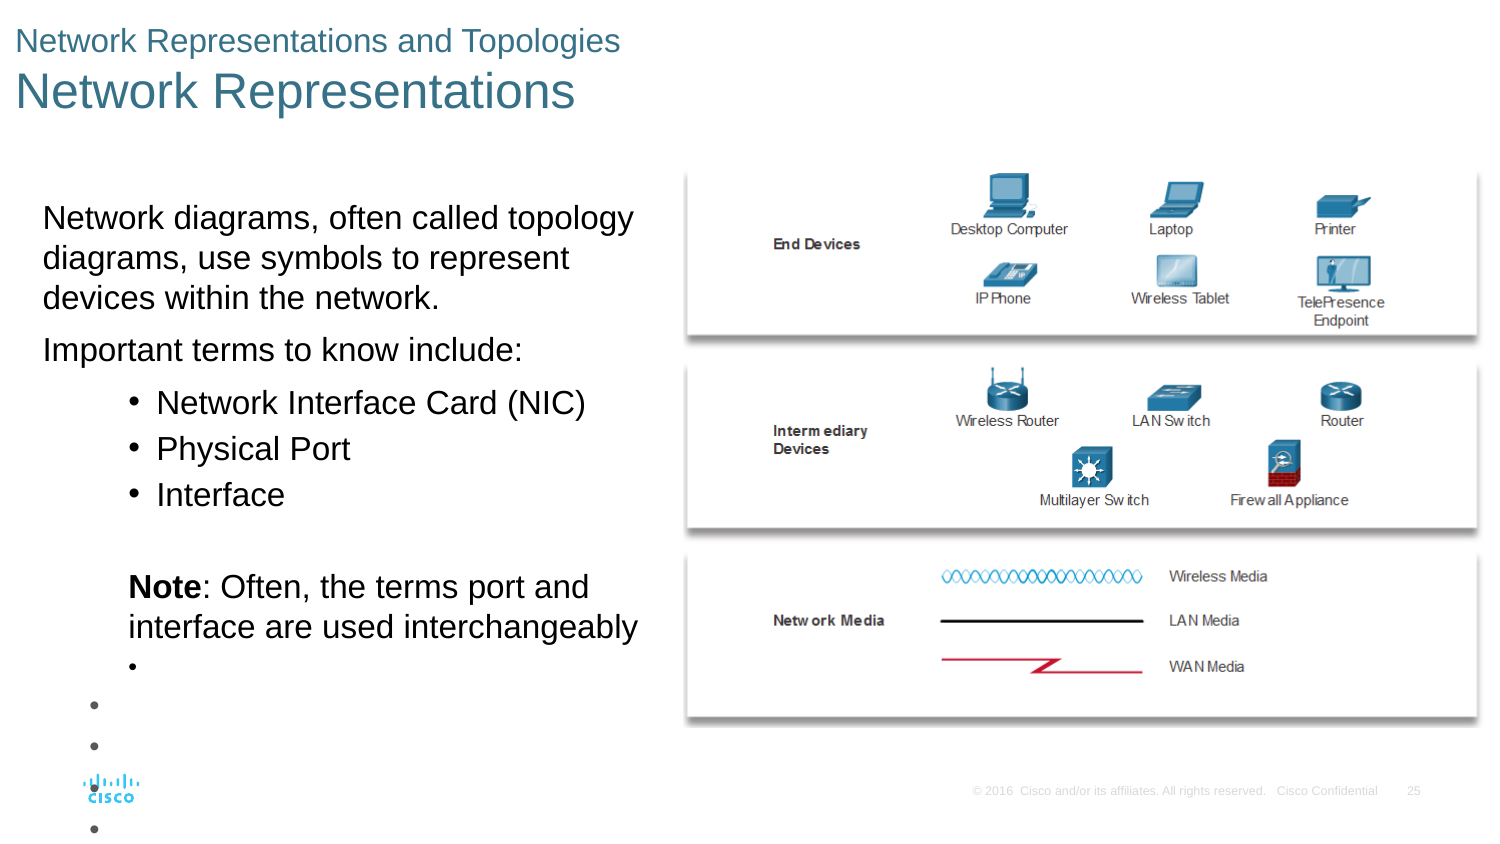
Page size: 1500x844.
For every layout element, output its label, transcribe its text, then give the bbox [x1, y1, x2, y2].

title Network Representations and Topologies Network Representations [0, 6, 1500, 132]
list Network diagrams, often called topology diagrams, use symbols to represent devices within the network. Important terms to know include: Network Interface Card (NIC) Physical Port Interface Note: Often, the terms port and interface are used interchangeably [27, 189, 683, 728]
picture [683, 161, 1484, 728]
